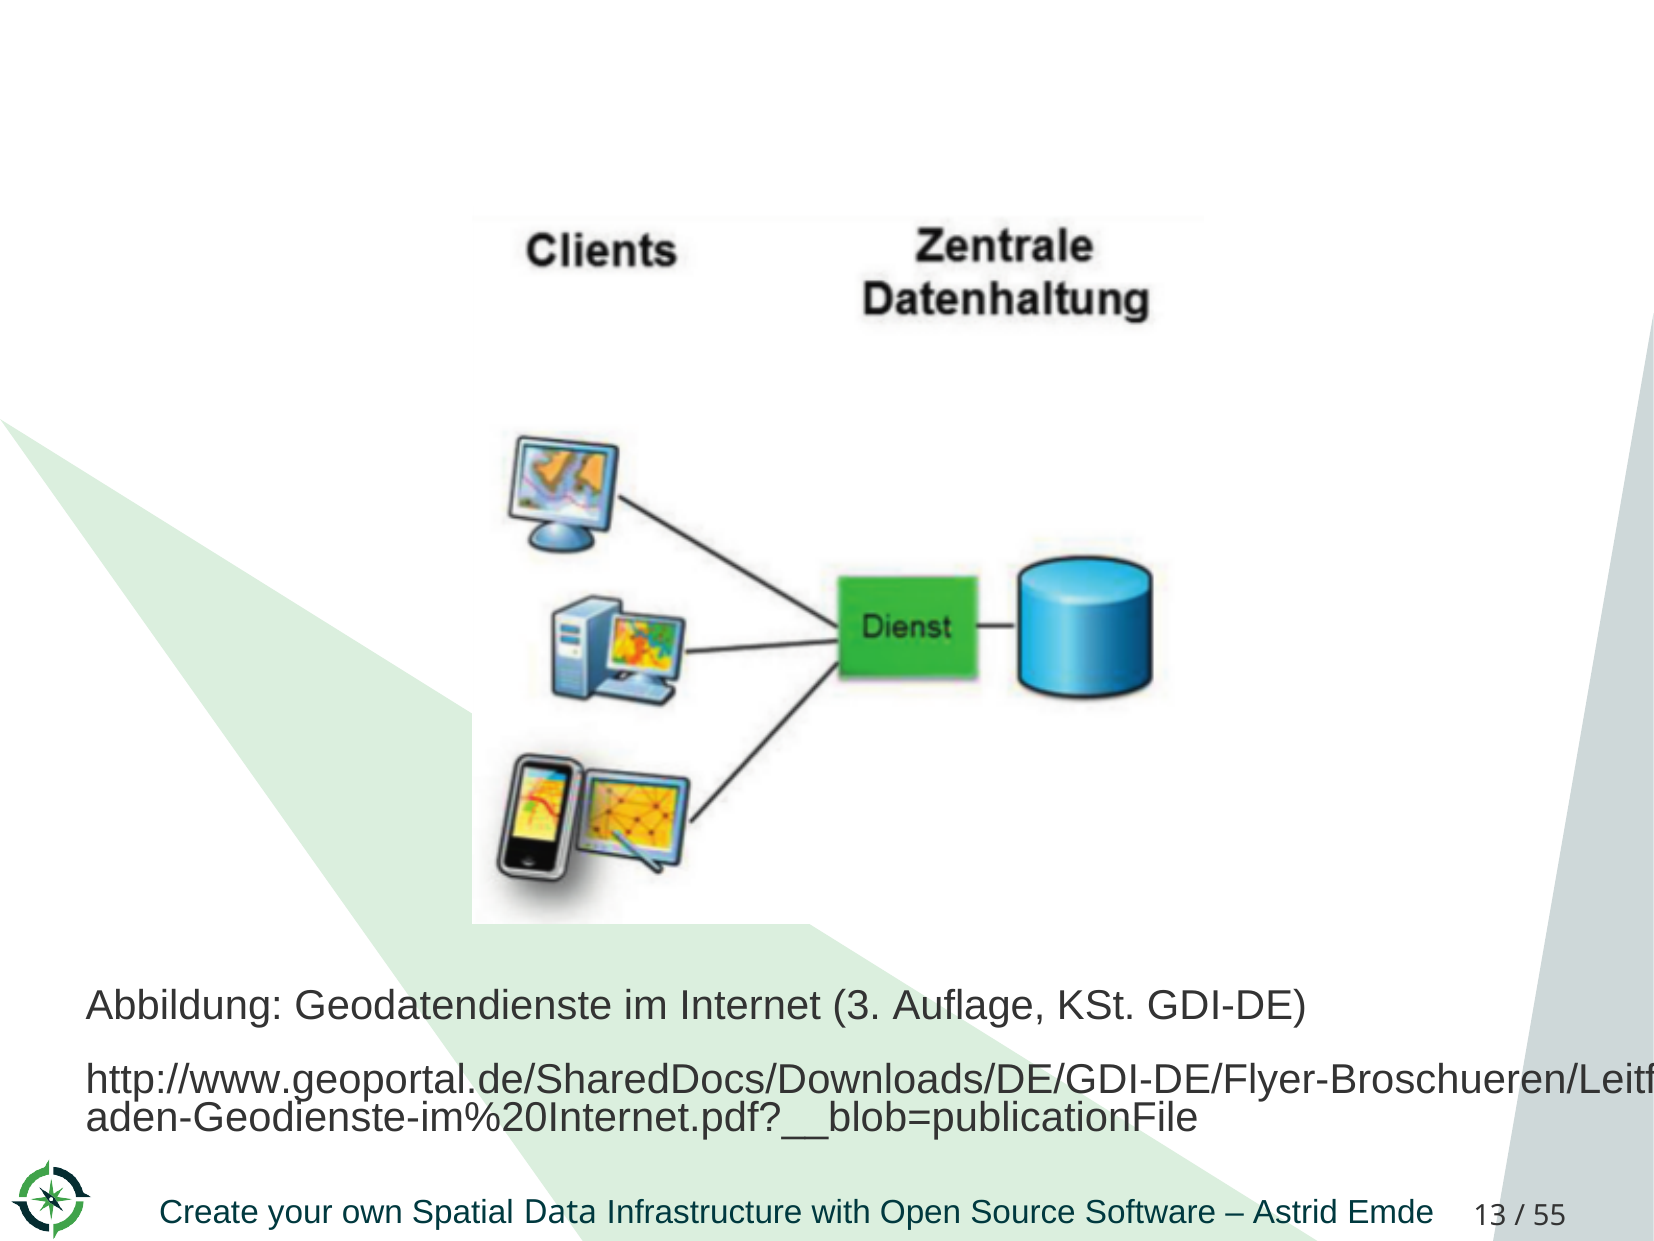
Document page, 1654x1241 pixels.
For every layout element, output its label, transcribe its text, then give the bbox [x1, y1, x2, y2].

text_box Abbildung: Geodatendienste im Internet (3. Auflage, KSt. GDI-DE) http://www.geoportal.de/SharedDocs/Downloads/DE/GDI-DE/Flyer-Broschueren/Leitfaden-Geodienste-im%20Internet.pdf?__blob=publicationFile [0, 974, 1654, 1241]
picture [472, 206, 1204, 924]
